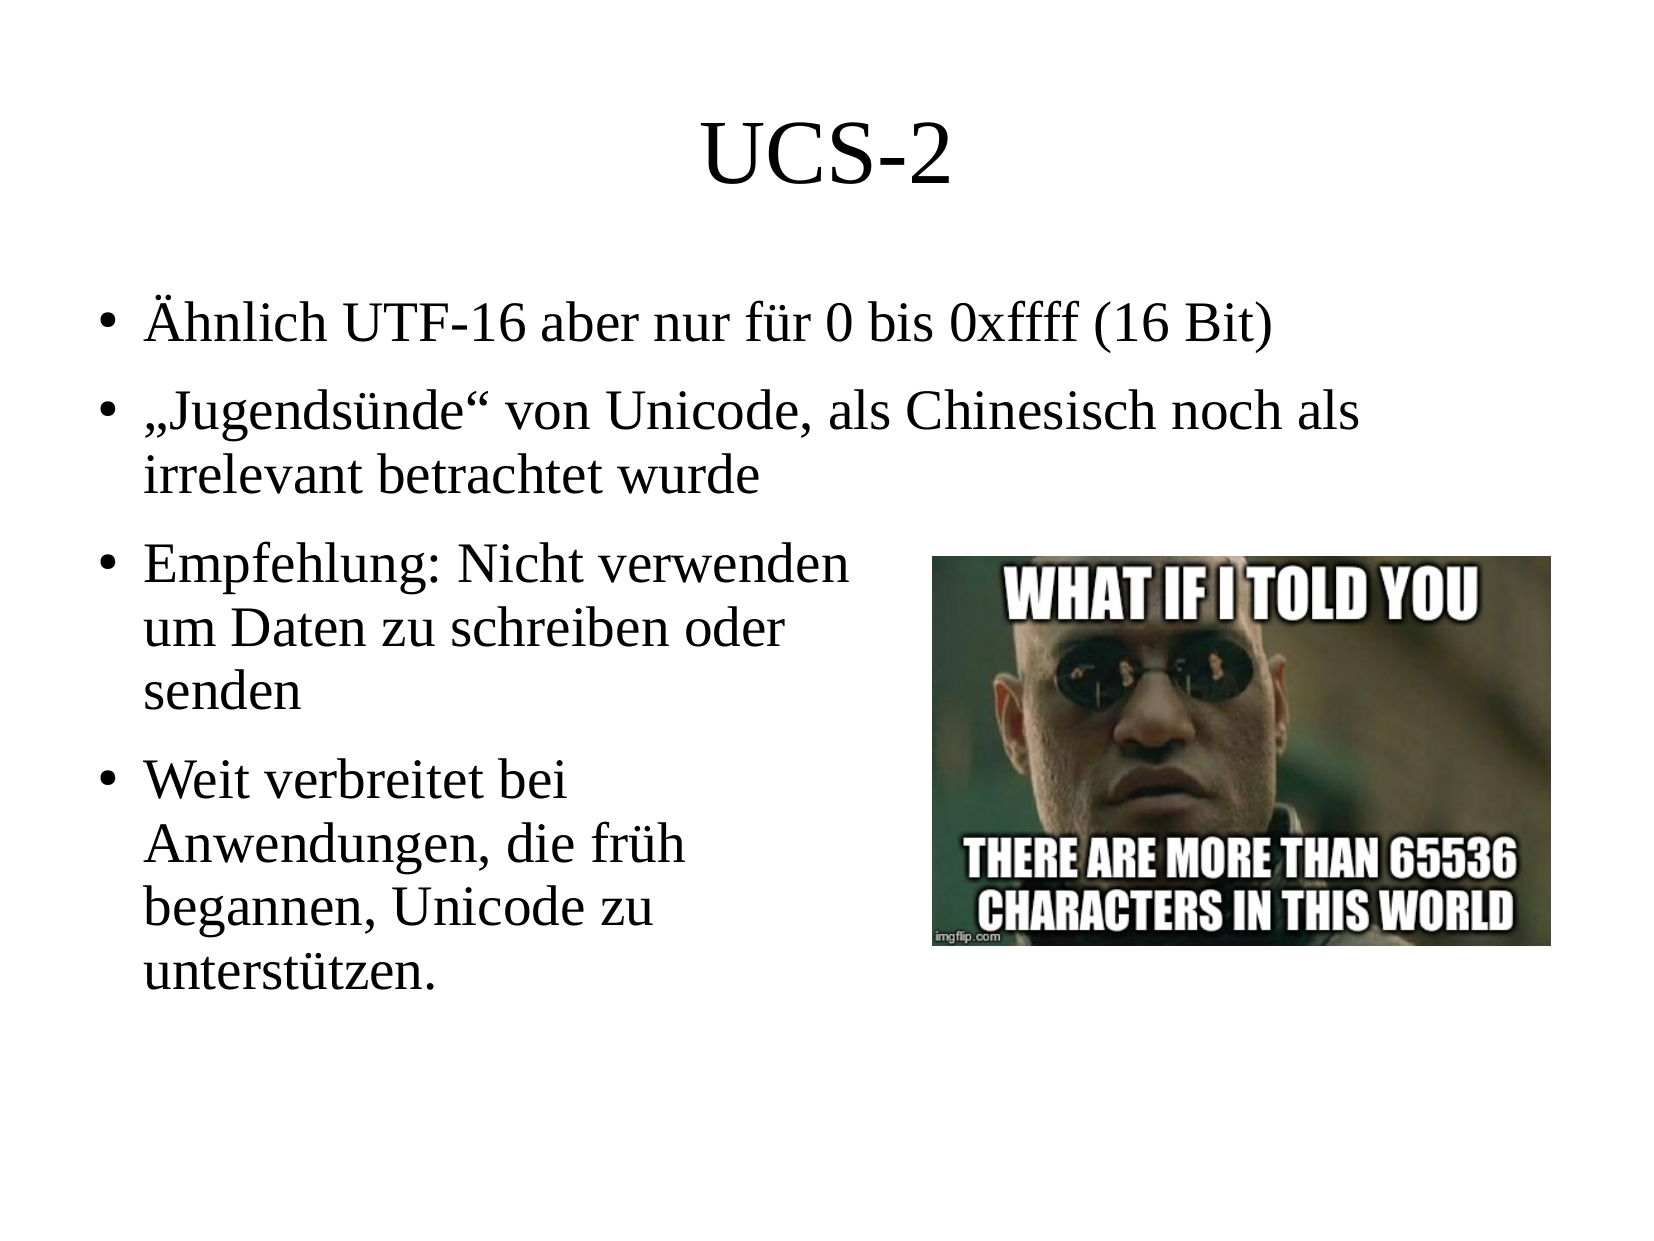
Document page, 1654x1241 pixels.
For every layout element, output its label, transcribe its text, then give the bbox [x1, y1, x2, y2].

title UCS-2 [82, 49, 1571, 257]
picture [932, 556, 1551, 946]
list Ähnlich UTF-16 aber nur für 0 bis 0xffff (16 Bit) „Jugendsünde“ von Unicode, als Chinesisch noch als irrelevant betrachtet wurde Empfehlung: Nicht verwenden um Daten zu schreiben oder senden Weit verbreitet bei Anwendungen, die früh begannen, Unicode zu unterstützen. [82, 290, 1571, 1010]
